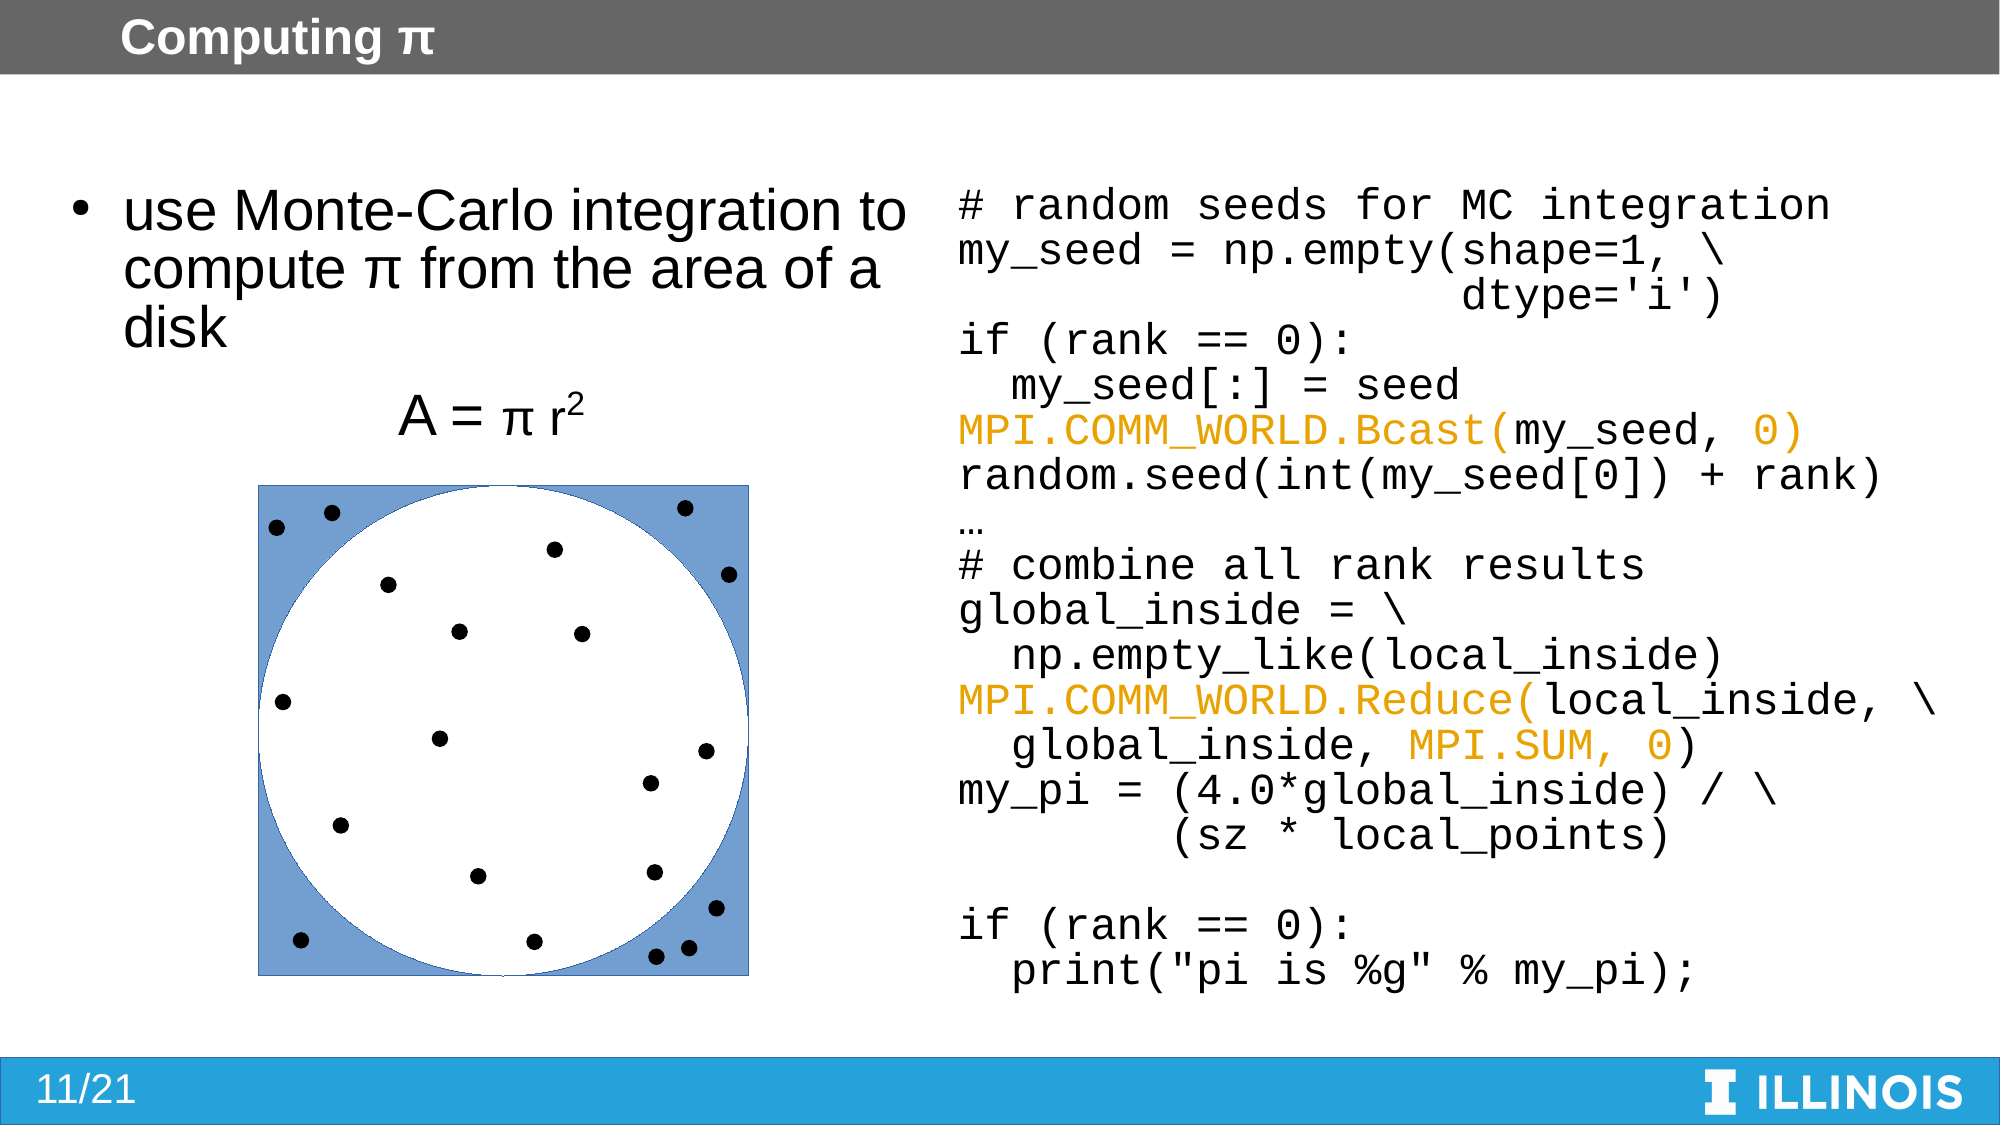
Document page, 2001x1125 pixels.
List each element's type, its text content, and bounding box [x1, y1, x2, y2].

picture [1705, 1069, 1962, 1115]
title Computing π [0, 0, 2000, 75]
list use Monte-Carlo integration to compute π from the area of a disk A = π r2 [52, 183, 932, 1022]
text_box [258, 485, 749, 977]
list # random seeds for MC integration my_seed = np.empty(shape=1, \ dtype='i') if (rank == 0): my_seed[:] = seed MPI.COMM_WORLD.Bcast(my_seed, 0) random.seed(int(my_seed[0]) + rank) … # combine all rank results global_inside = \ np.empty_like(local_inside) MPI.COMM_WORLD.Reduce(local_inside, \ global_inside, MPI.SUM, 0) my_pi = (4.0*global_inside) / \ (sz * local_points) if (rank == 0): print("pi is %g" % my_pi); [957, 183, 1944, 1022]
